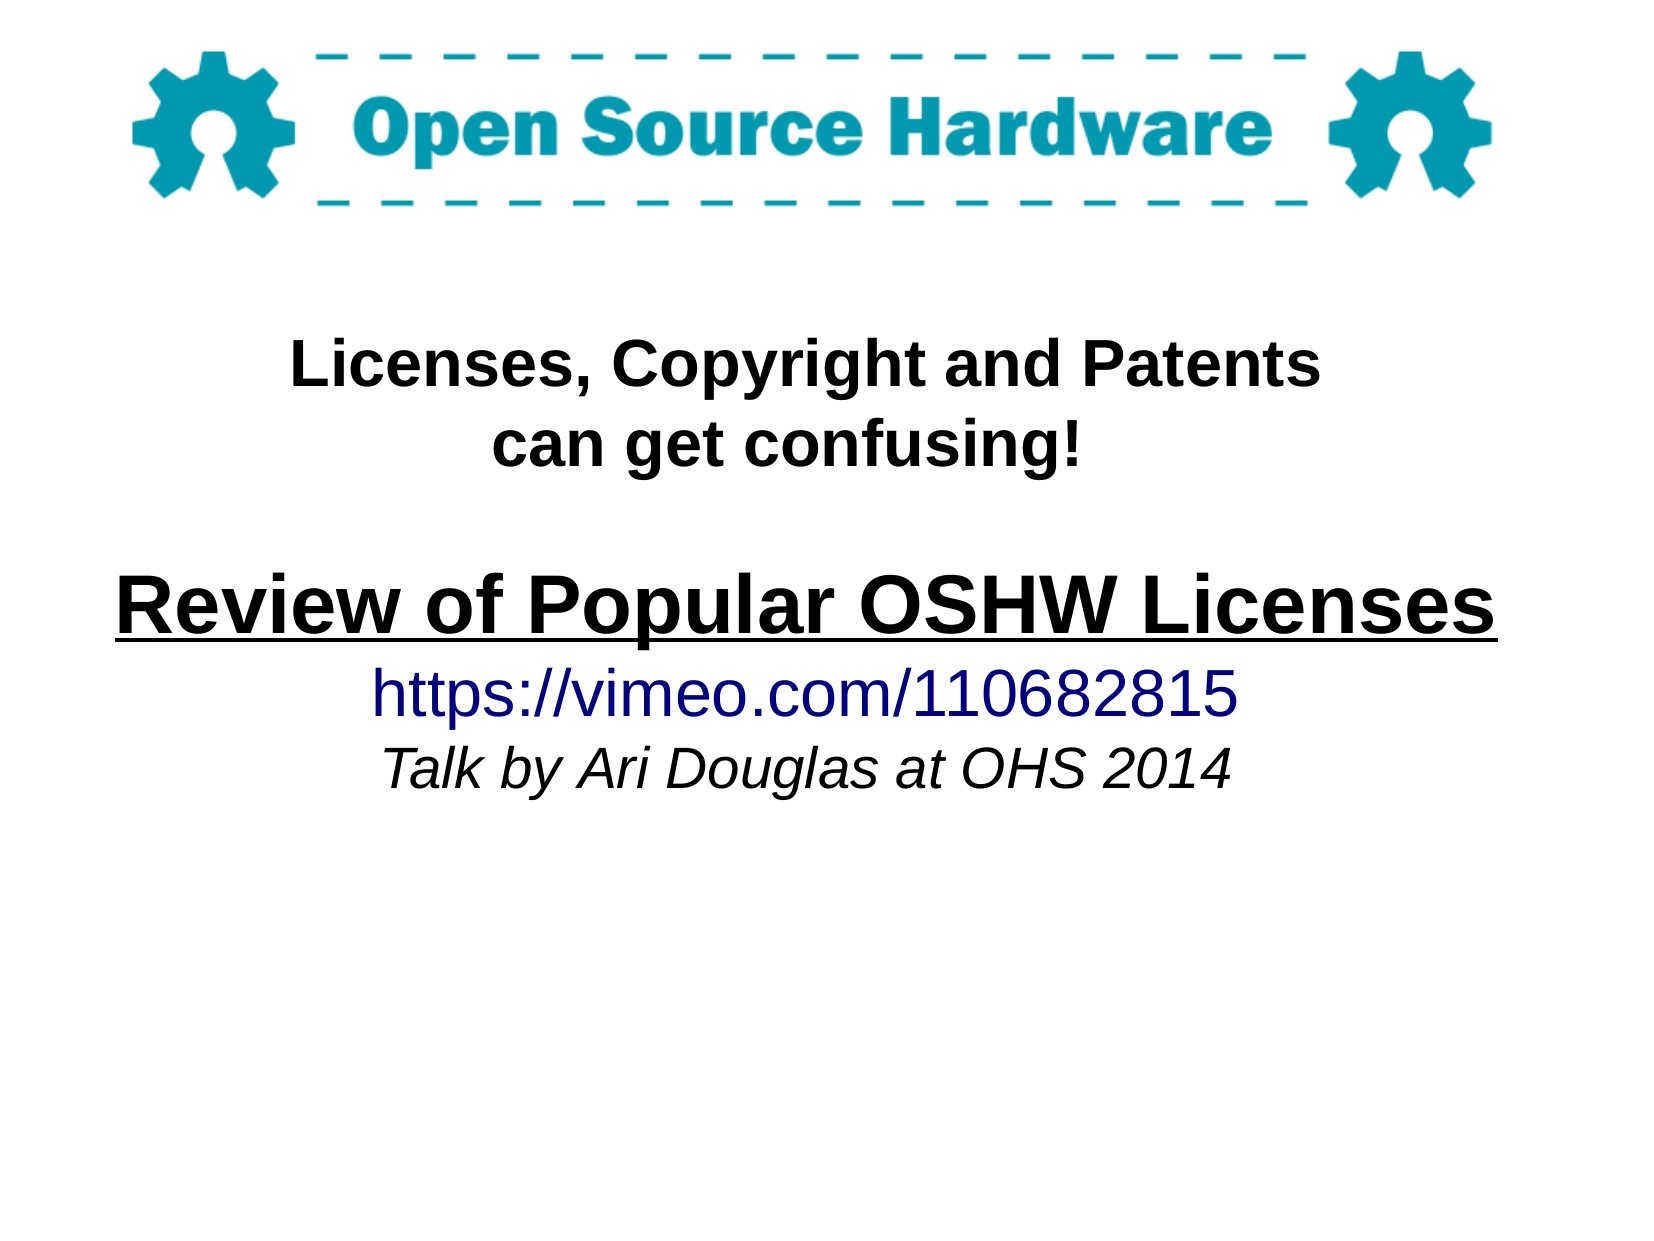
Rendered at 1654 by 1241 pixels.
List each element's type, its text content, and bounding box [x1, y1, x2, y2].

picture [114, 11, 1530, 240]
text_box Licenses, Copyright and Patents can get confusing! Review of Popular OSHW Licenses https://vimeo.com/110682815 Talk by Ari Douglas at OHS 2014 [75, 239, 1538, 1185]
